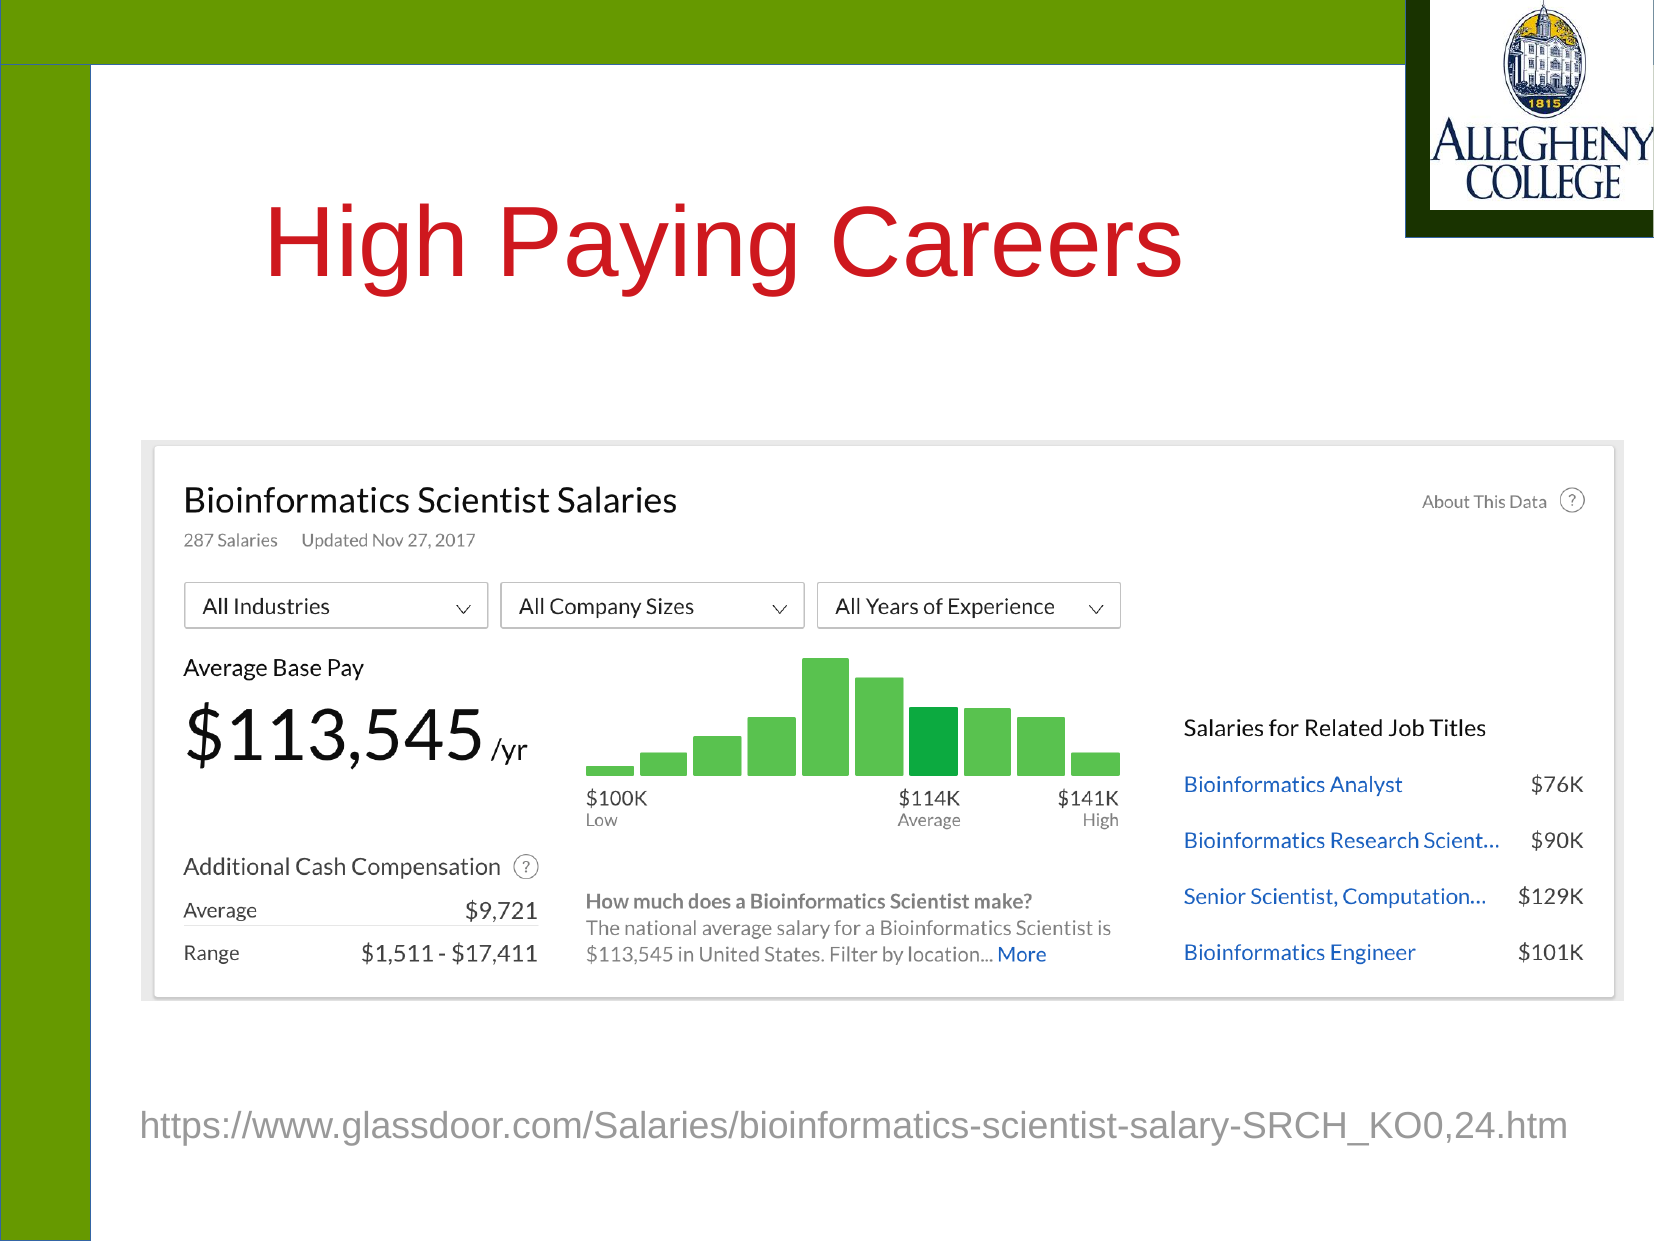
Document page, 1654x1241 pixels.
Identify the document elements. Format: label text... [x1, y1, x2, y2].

text_box High Paying Careers [144, 111, 1306, 363]
text_box [0, 0, 1654, 1241]
picture [141, 440, 1624, 1001]
text_box https://www.glassdoor.com/Salaries/bioinformatics-scientist-salary-SRCH_KO0,24.htm [124, 1096, 1587, 1154]
picture [1430, 0, 1654, 210]
